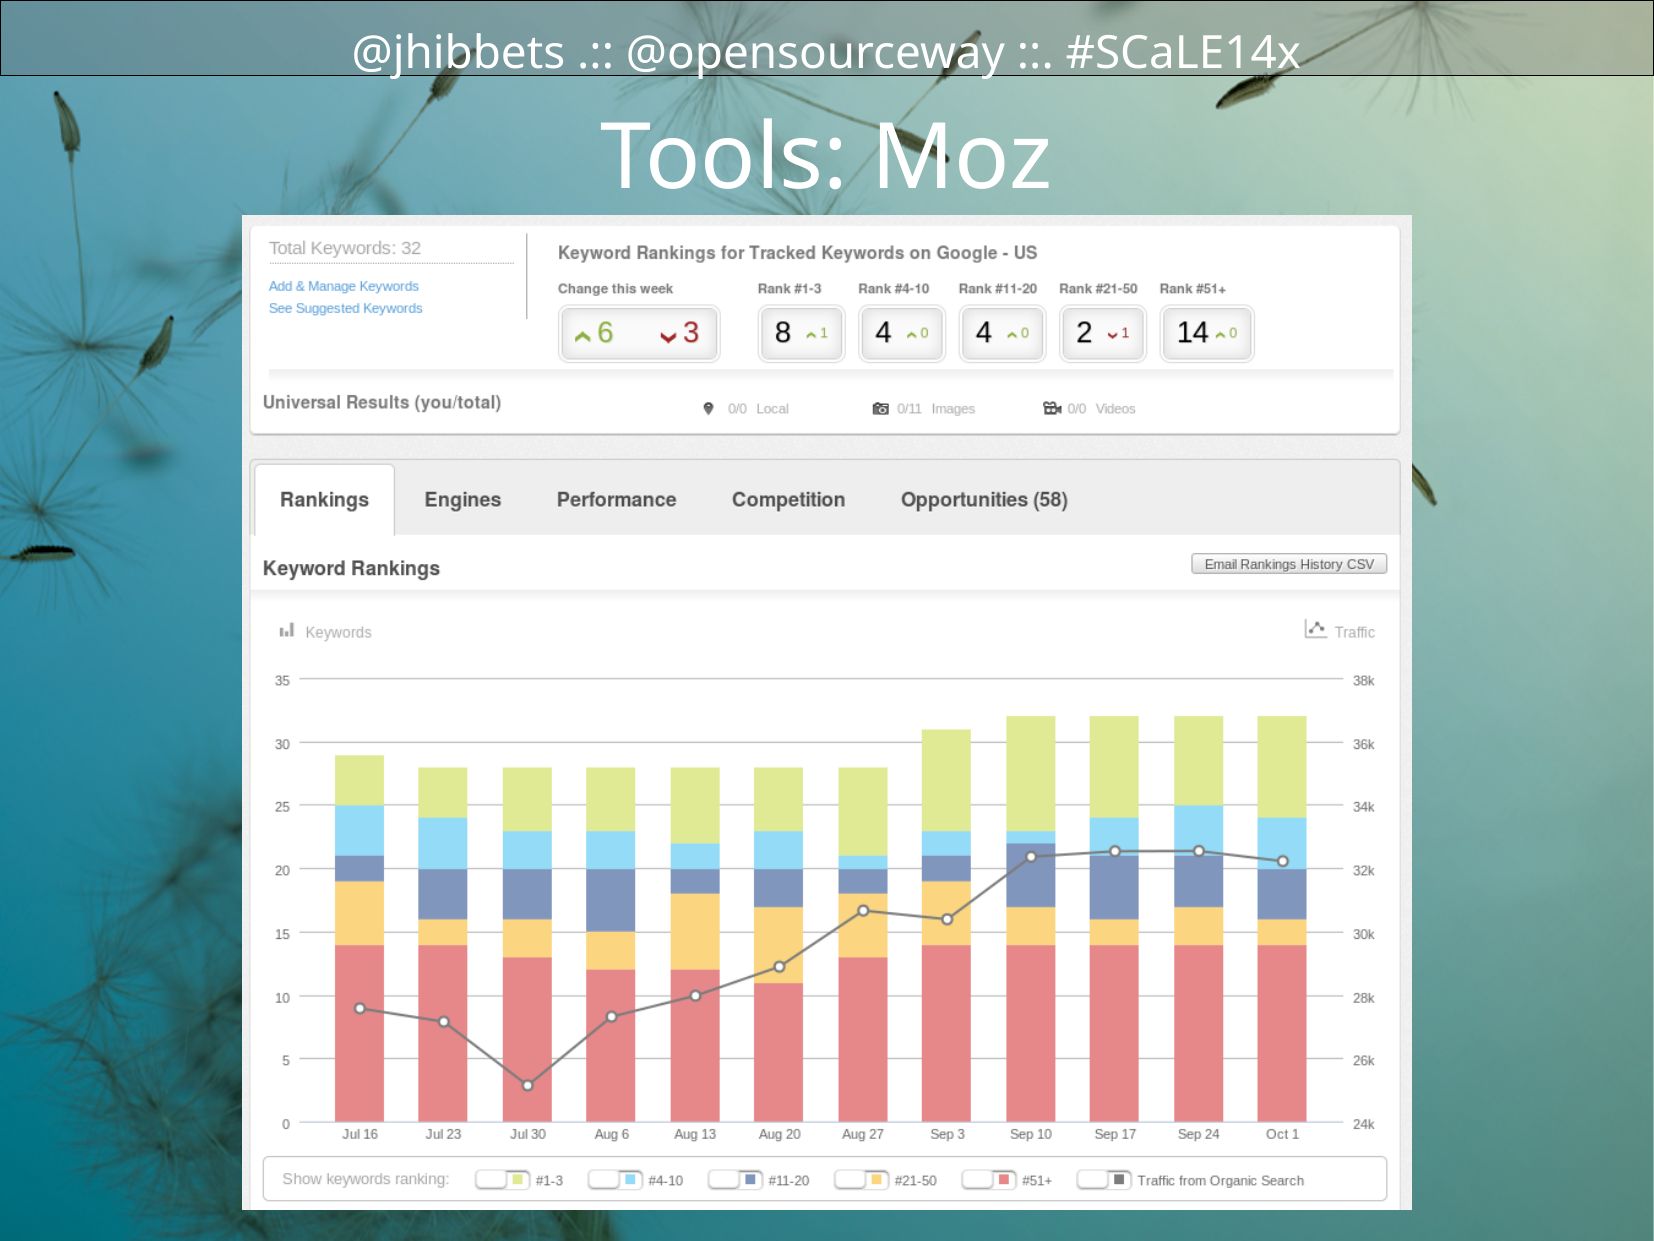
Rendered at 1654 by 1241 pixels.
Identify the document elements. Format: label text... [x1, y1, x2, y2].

title Tools: Moz [82, 49, 1571, 257]
picture [0, 76, 1654, 1241]
